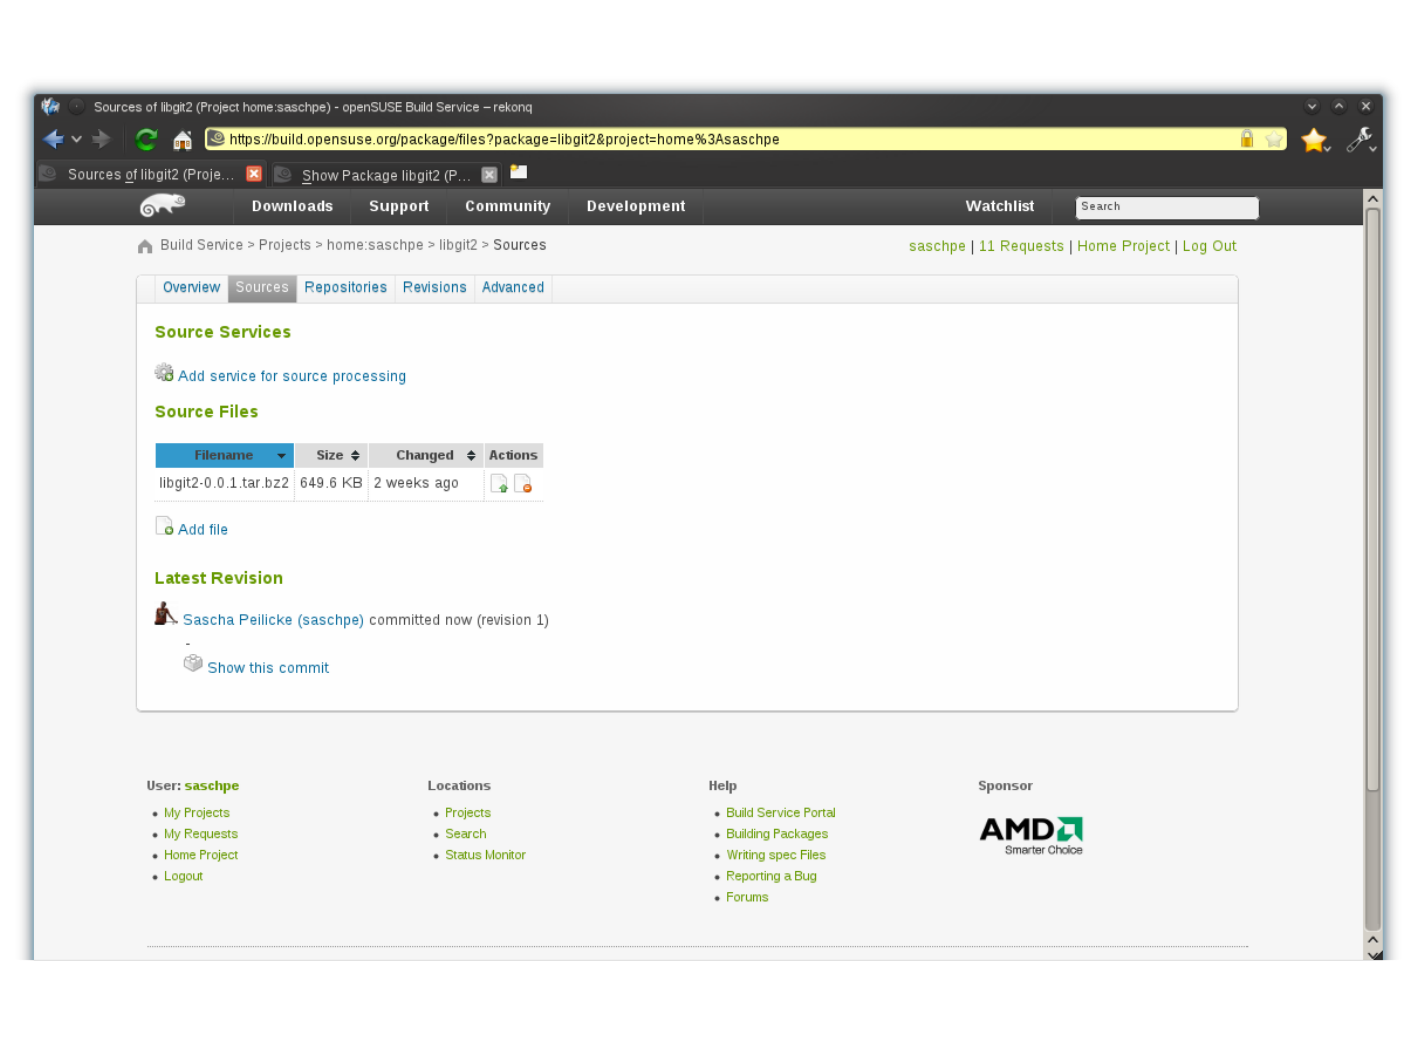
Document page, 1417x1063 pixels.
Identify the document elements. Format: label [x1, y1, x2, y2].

picture [0, 60, 1417, 1000]
